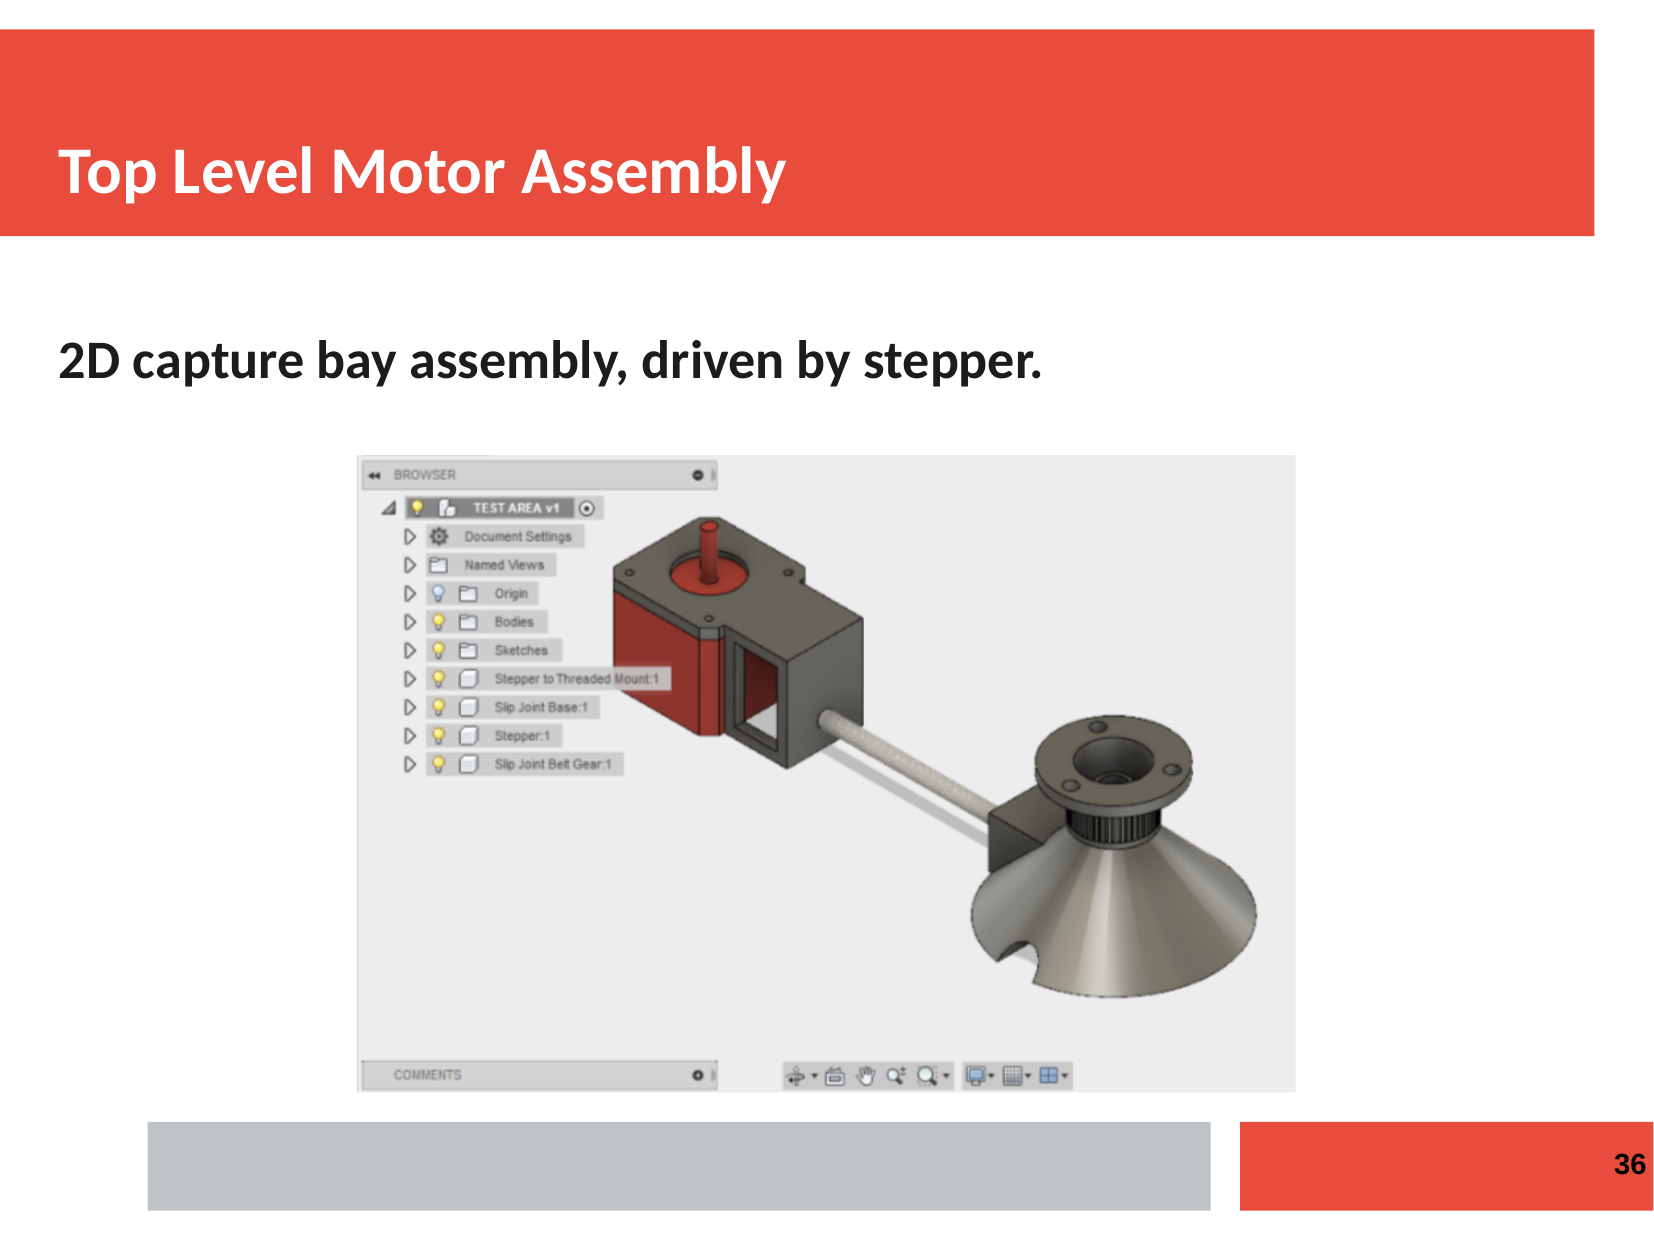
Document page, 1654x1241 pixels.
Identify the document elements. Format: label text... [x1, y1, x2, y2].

picture [357, 455, 1296, 1093]
text_box Top Level Motor Assembly [58, 58, 1595, 207]
slide_number <number> [1547, 1145, 1647, 1241]
text_box 2D capture bay assembly, driven by stepper. [58, 324, 1565, 1093]
